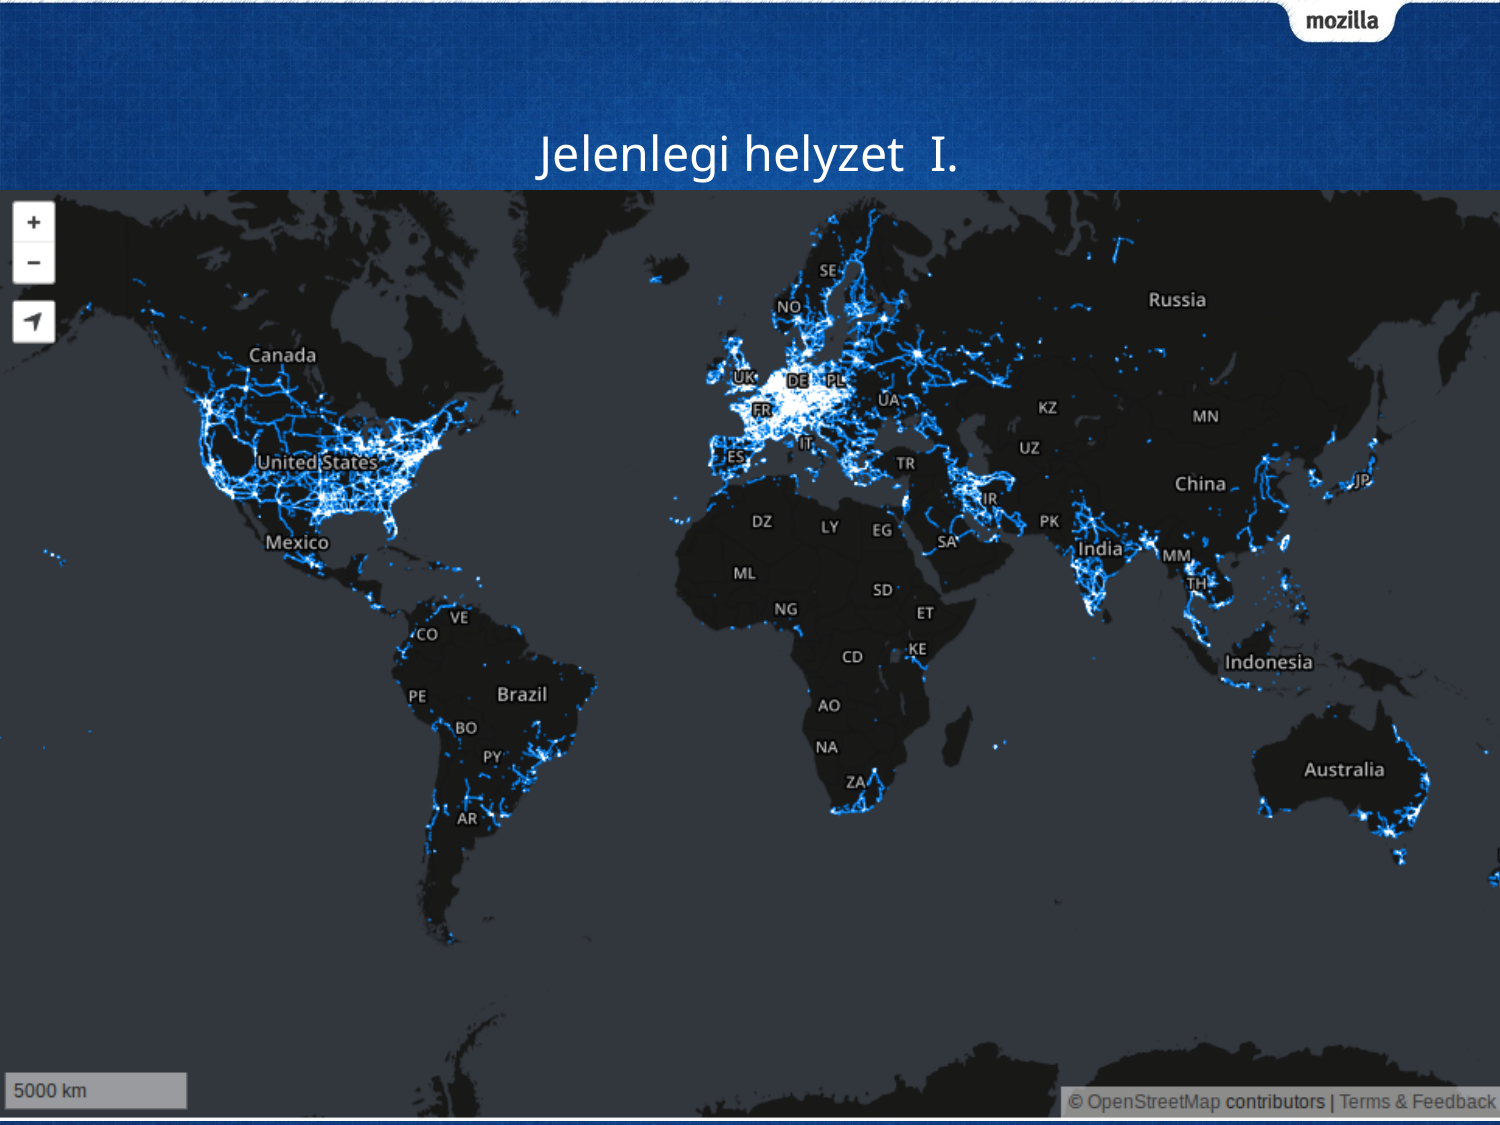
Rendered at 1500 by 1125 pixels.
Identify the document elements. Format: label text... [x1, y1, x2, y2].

picture [0, 0, 1500, 1125]
title Jelenlegi helyzet I. [75, 45, 1425, 190]
